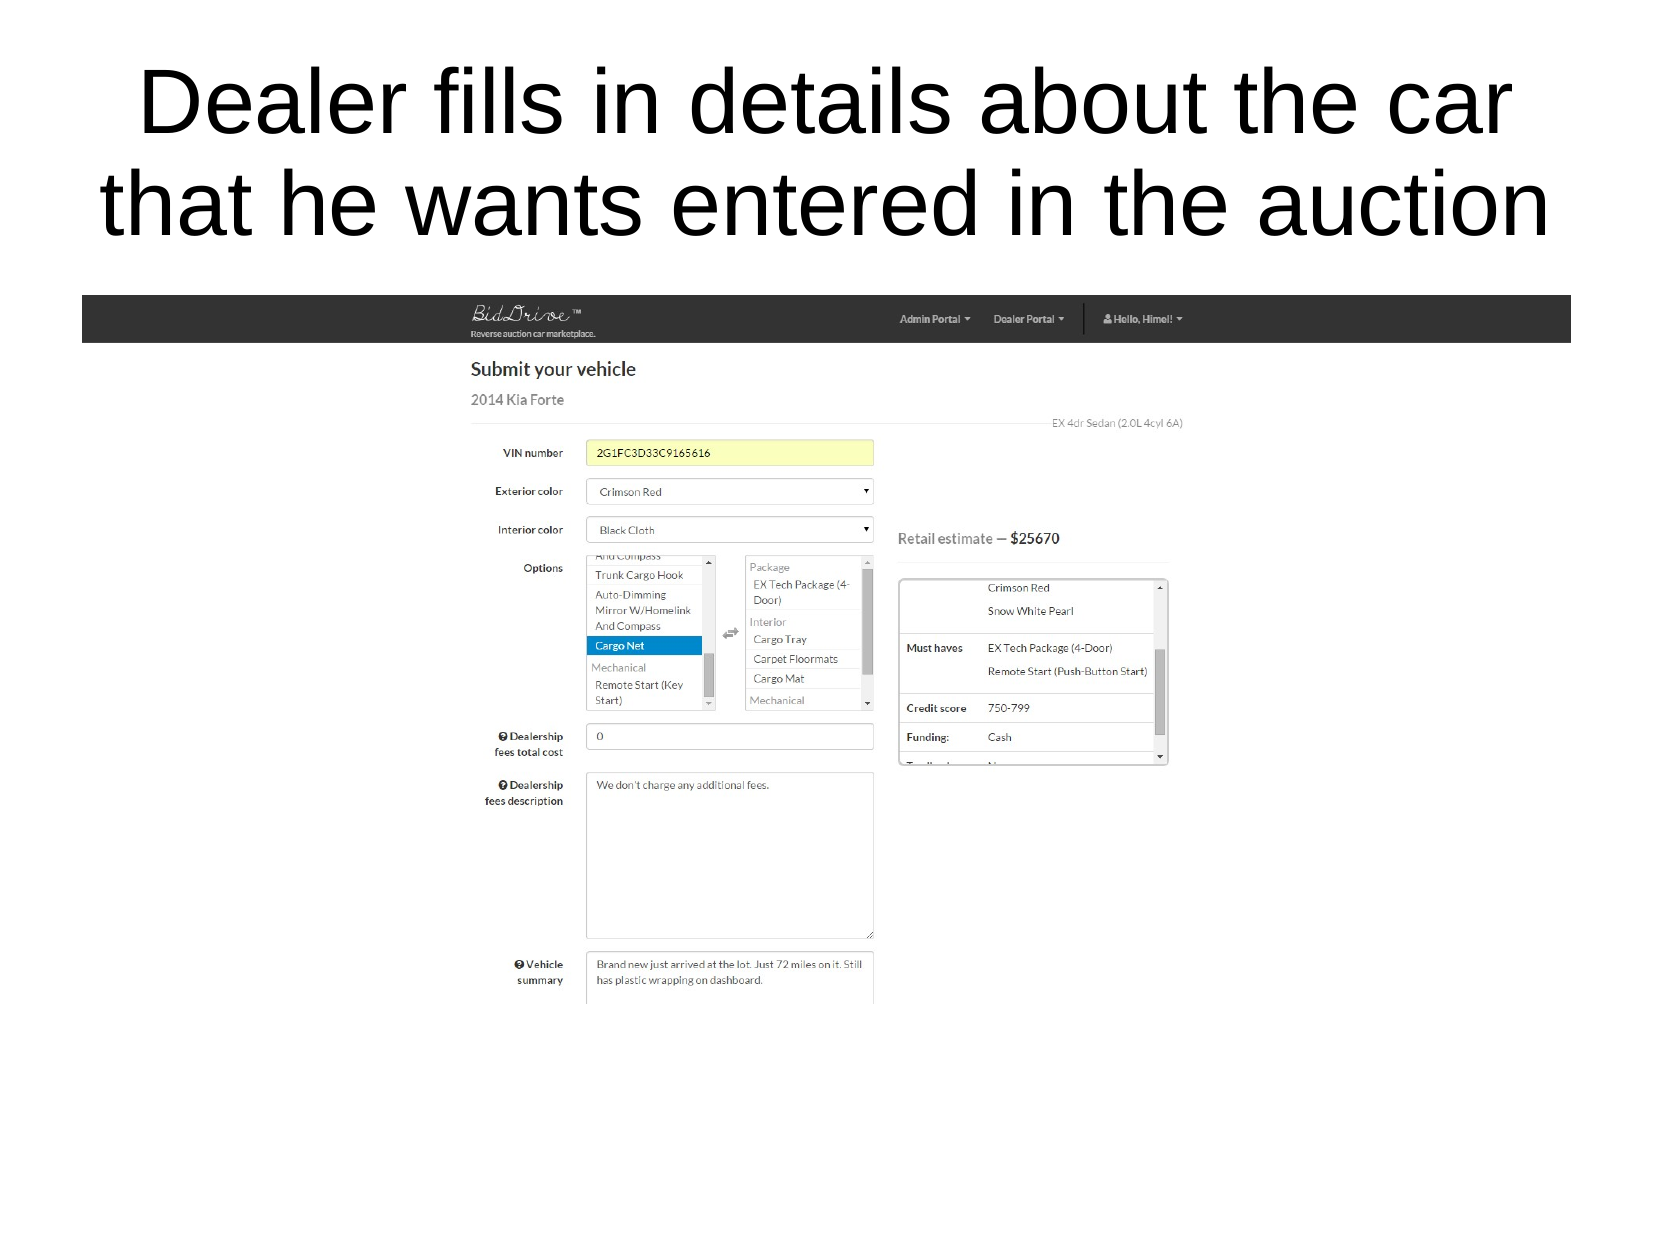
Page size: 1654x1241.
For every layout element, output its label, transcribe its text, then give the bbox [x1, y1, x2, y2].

picture [82, 295, 1571, 1004]
title Dealer fills in details about the car that he wants entered in the auction [82, 49, 1571, 257]
